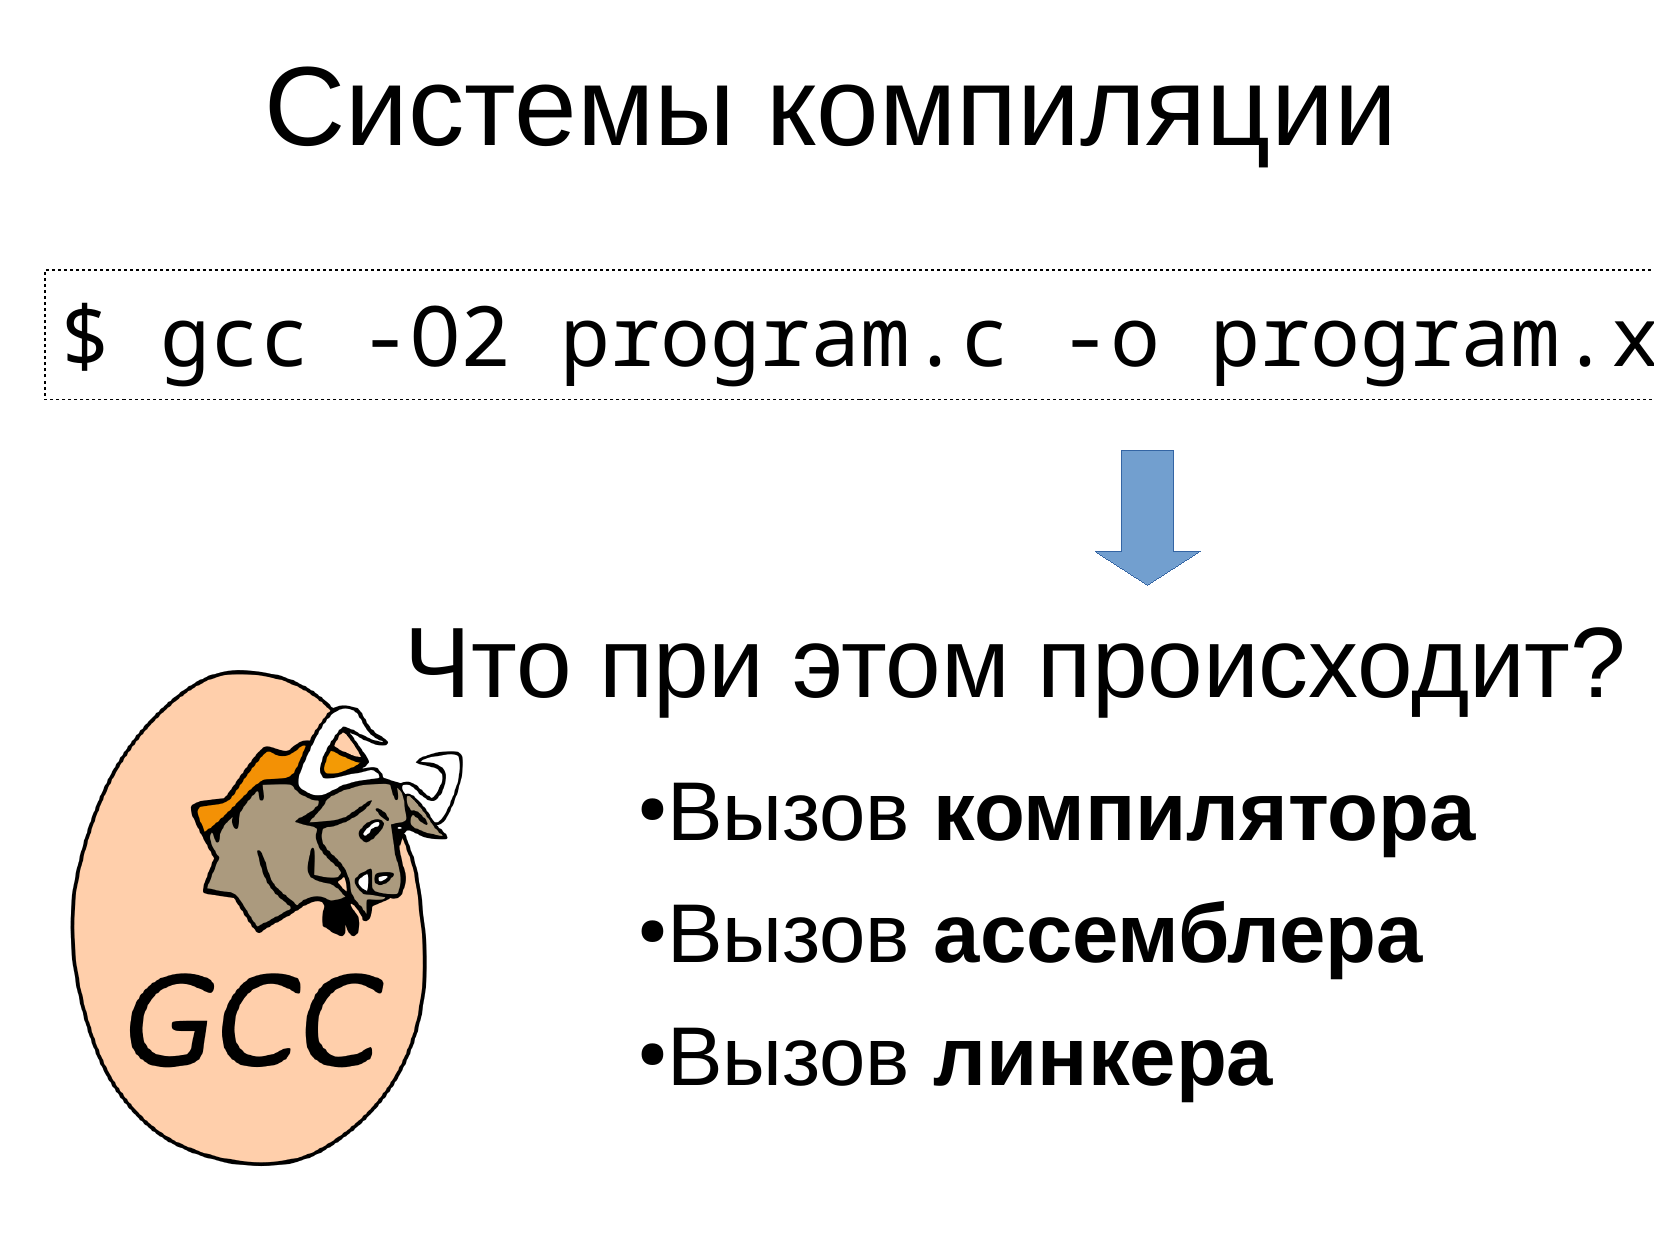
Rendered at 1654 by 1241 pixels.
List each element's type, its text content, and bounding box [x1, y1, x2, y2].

picture [60, 663, 466, 1171]
text_box Что при этом происходит? [390, 600, 1651, 734]
text_box $ gcc -O2 program.c -o program.x [45, 270, 1561, 397]
text_box [1095, 450, 1201, 586]
list Вызов компилятора Вызов ассемблера Вызов линкера [637, 765, 1546, 1180]
title Системы компиляции [86, 33, 1576, 160]
